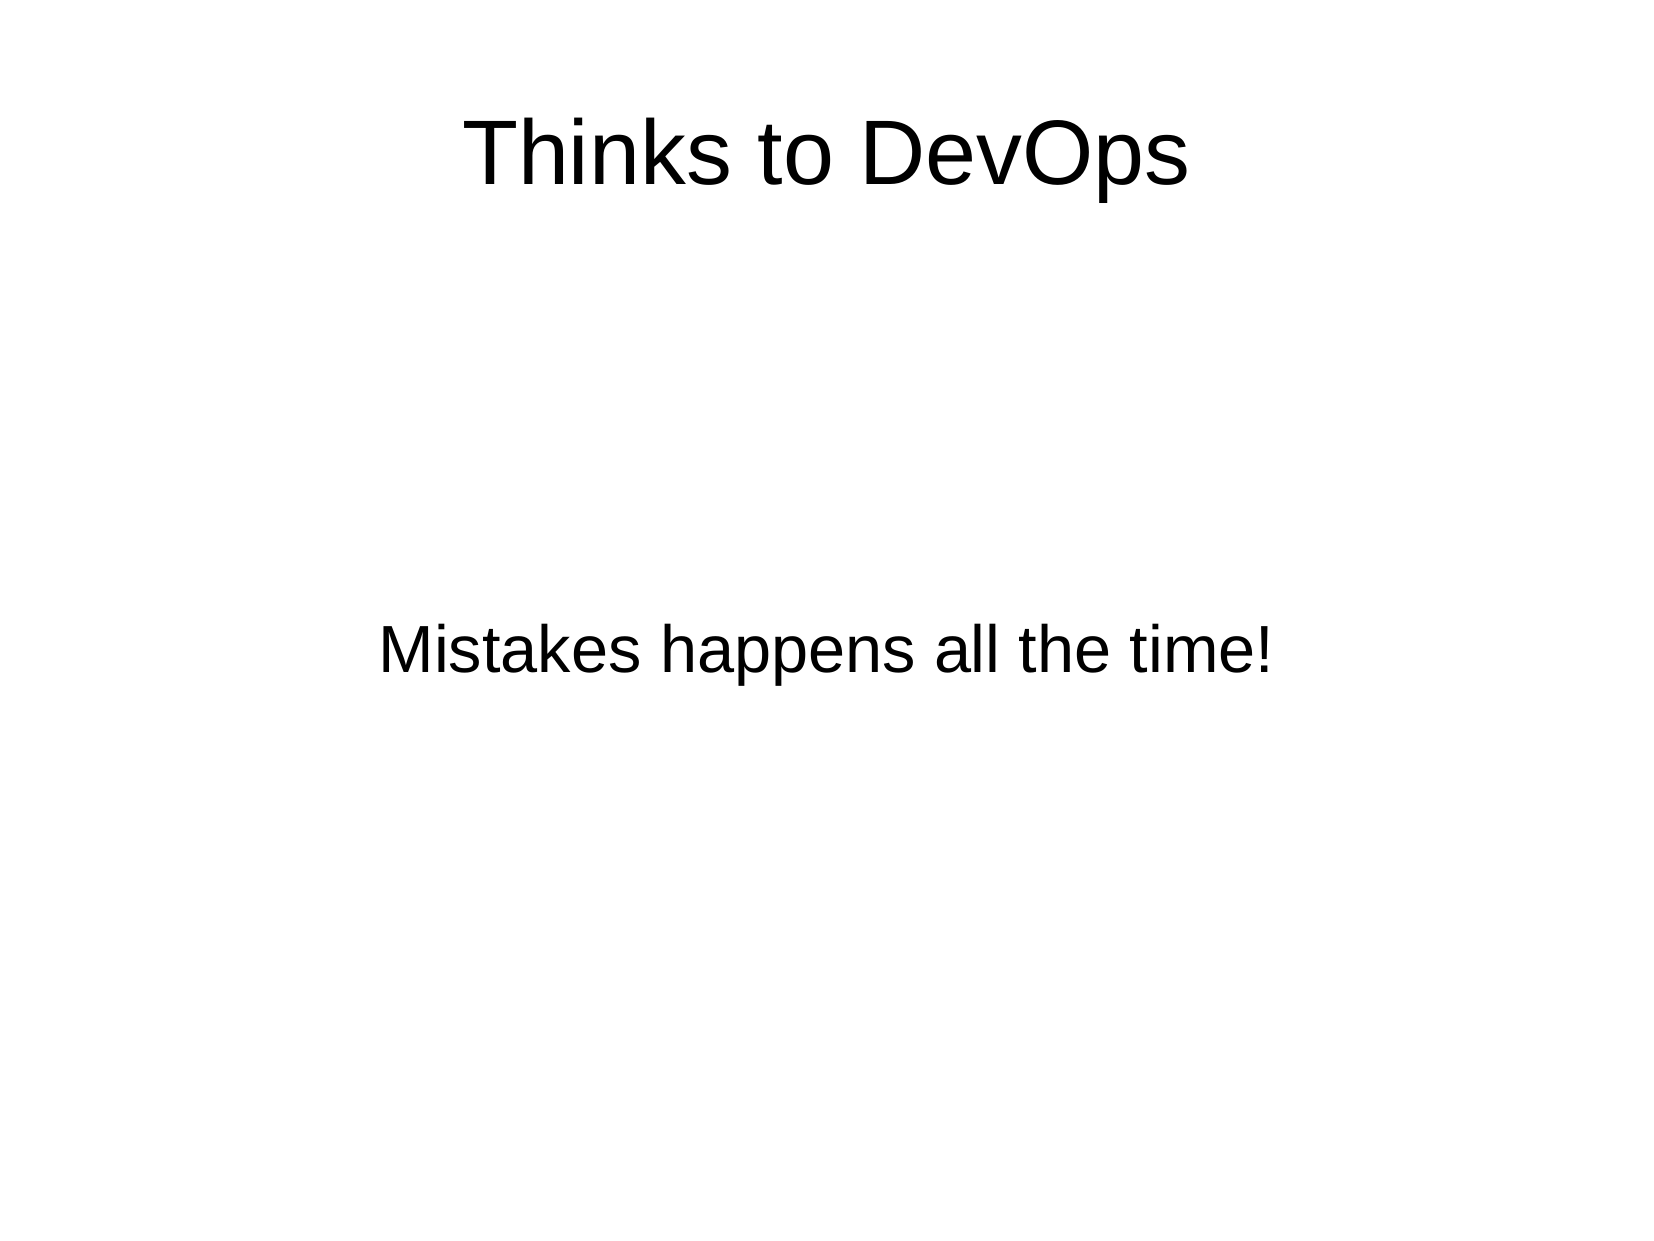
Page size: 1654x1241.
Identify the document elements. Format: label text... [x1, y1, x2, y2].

title Thinks to DevOps [82, 49, 1571, 257]
subtitle Mistakes happens all the time! [82, 290, 1571, 1010]
